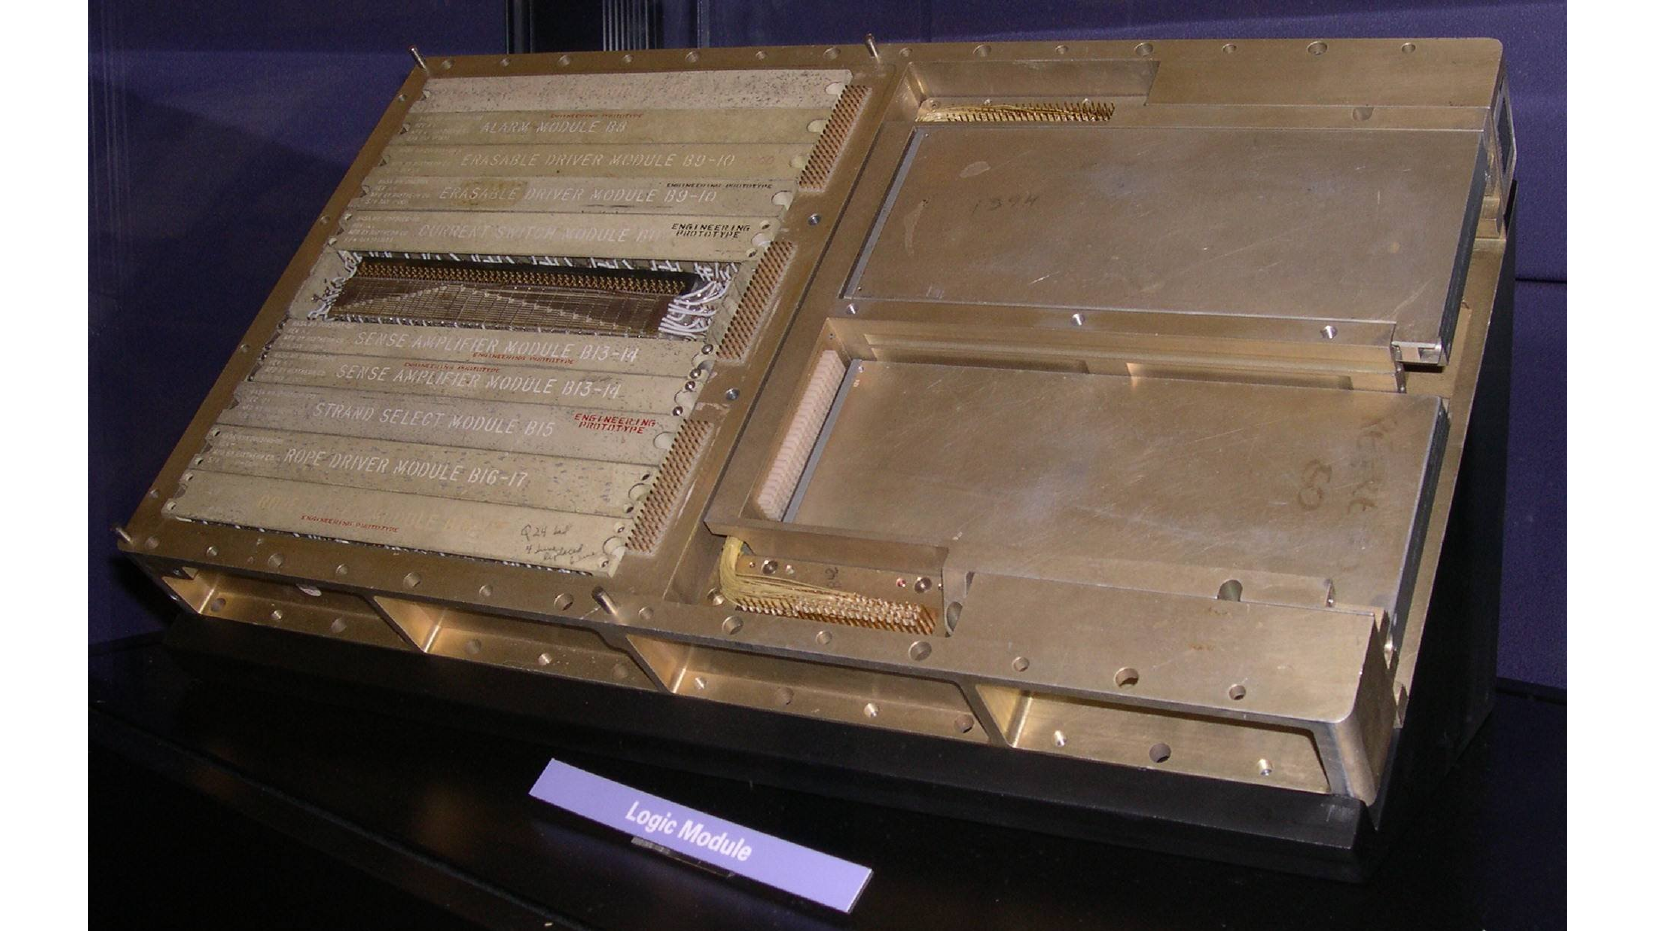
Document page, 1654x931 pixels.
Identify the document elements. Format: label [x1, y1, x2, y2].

picture [88, 0, 1567, 931]
